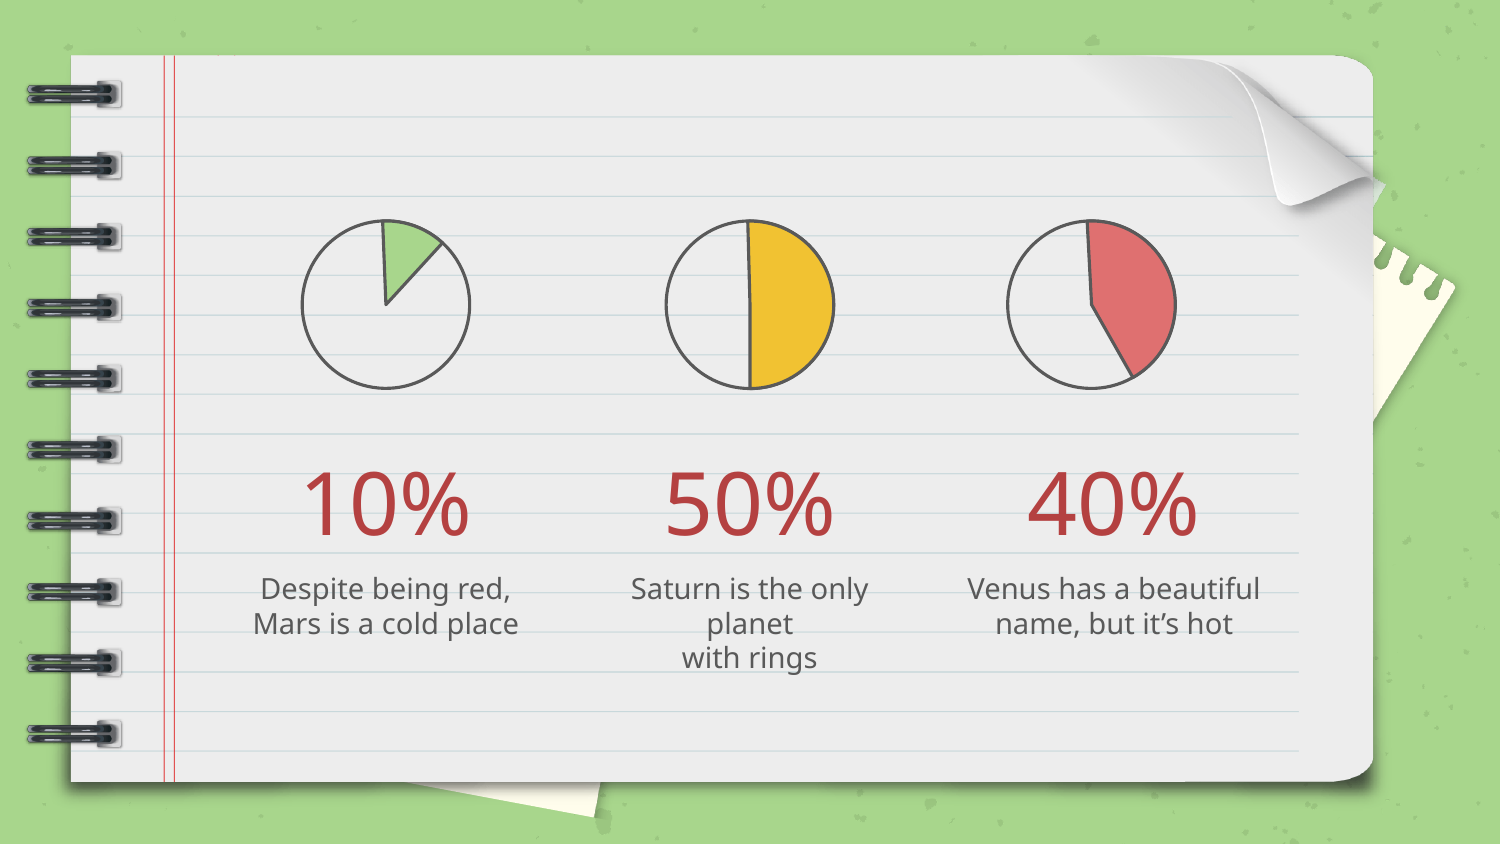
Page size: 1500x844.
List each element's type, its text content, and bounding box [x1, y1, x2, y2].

text_box Saturn is the only planet with rings [577, 554, 923, 673]
text_box [747, 221, 834, 389]
text_box 50% [577, 446, 923, 554]
text_box Despite being red, Mars is a cold place [213, 554, 559, 673]
text_box 40% [941, 446, 1287, 554]
text_box 10% [213, 446, 559, 554]
text_box [382, 220, 443, 305]
picture [21, 22, 1395, 822]
text_box Venus has a beautiful name, but it’s hot [941, 554, 1287, 673]
text_box [1087, 220, 1176, 378]
